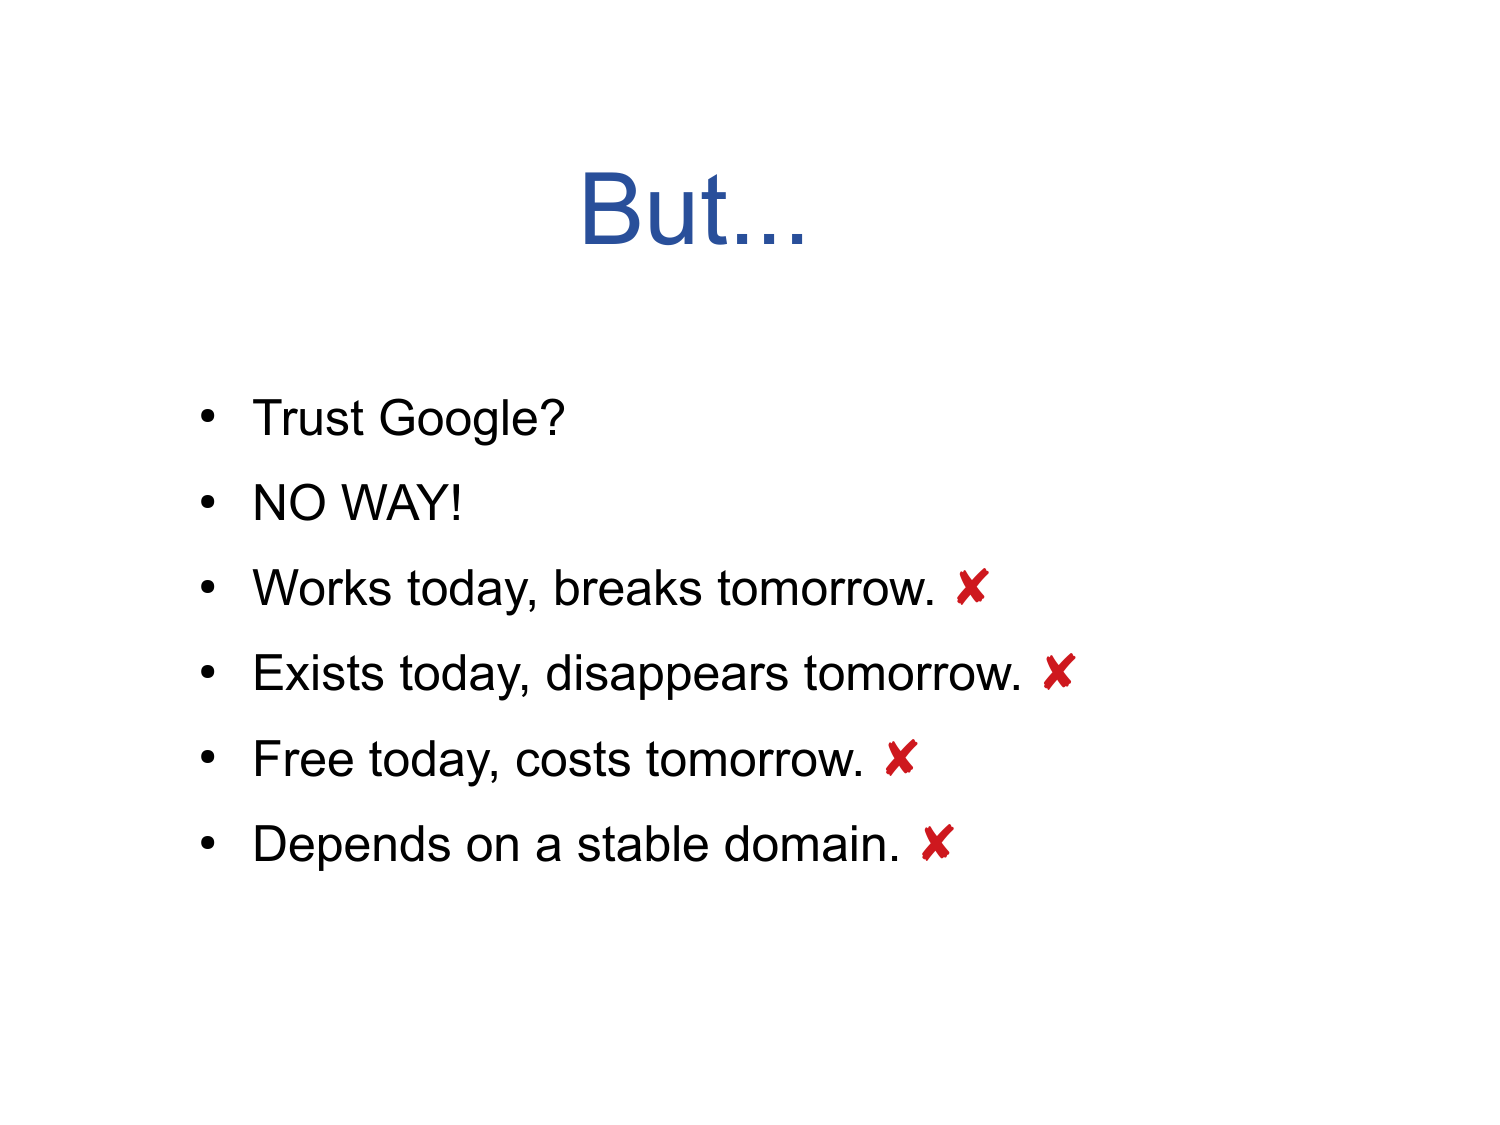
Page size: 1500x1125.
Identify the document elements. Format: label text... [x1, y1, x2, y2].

title But... [181, 115, 1209, 304]
list Trust Google? NO WAY! Works today, breaks tomorrow. ✘ Exists today, disappears tomorrow. ✘ Free today, costs tomorrow. ✘ Depends on a stable domain. ✘ [181, 389, 1209, 1015]
